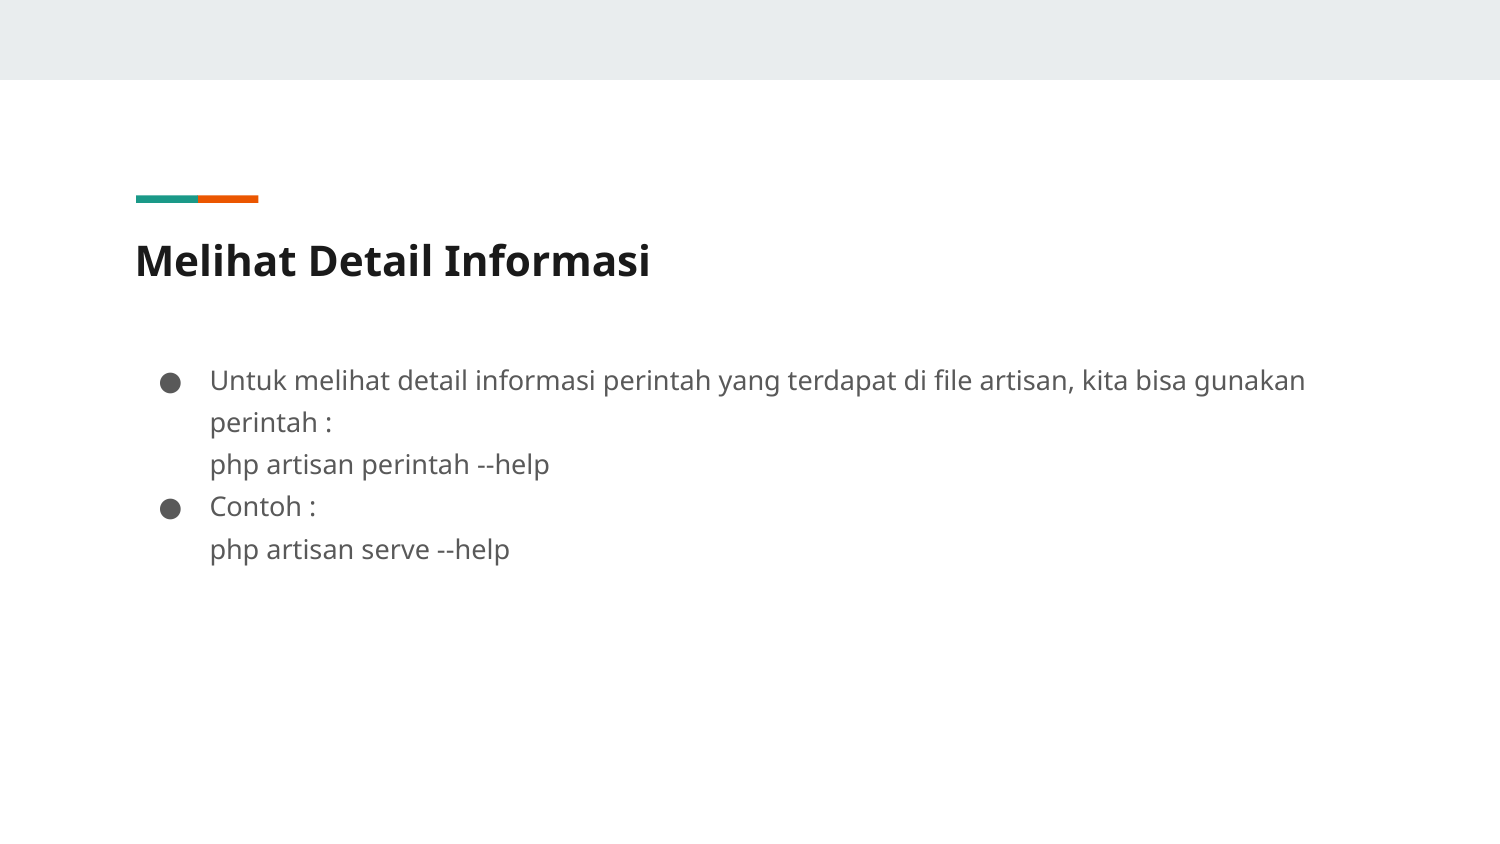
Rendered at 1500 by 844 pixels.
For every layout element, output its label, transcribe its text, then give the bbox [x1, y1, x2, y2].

title Melihat Detail Informasi [119, 216, 1381, 305]
list Untuk melihat detail informasi perintah yang terdapat di file artisan, kita bisa gunakan perintah : php artisan perintah --help Contoh : php artisan serve --help [119, 341, 1381, 712]
